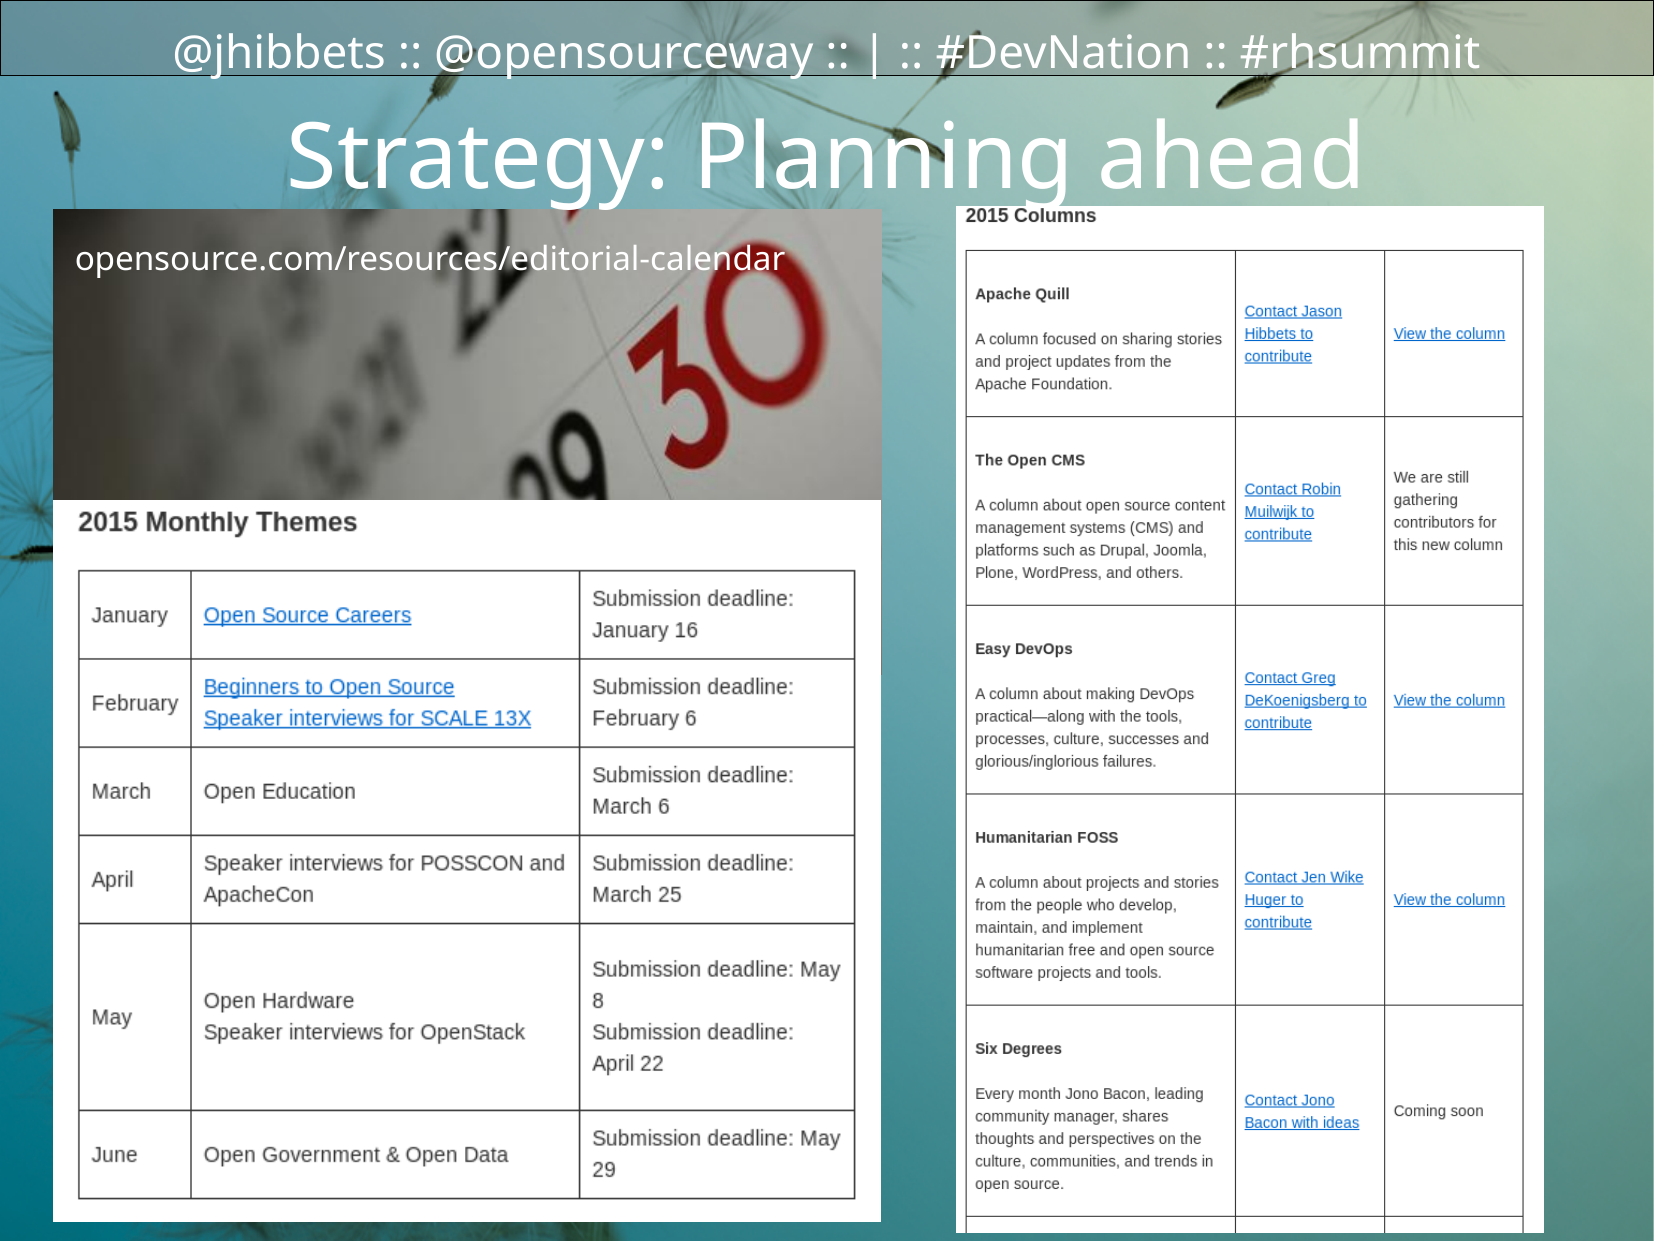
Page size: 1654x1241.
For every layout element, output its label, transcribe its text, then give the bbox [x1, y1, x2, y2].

title Strategy: Planning ahead [82, 49, 1571, 257]
text_box opensource.com/resources/editorial-calendar [60, 227, 884, 276]
picture [0, 76, 1654, 1241]
